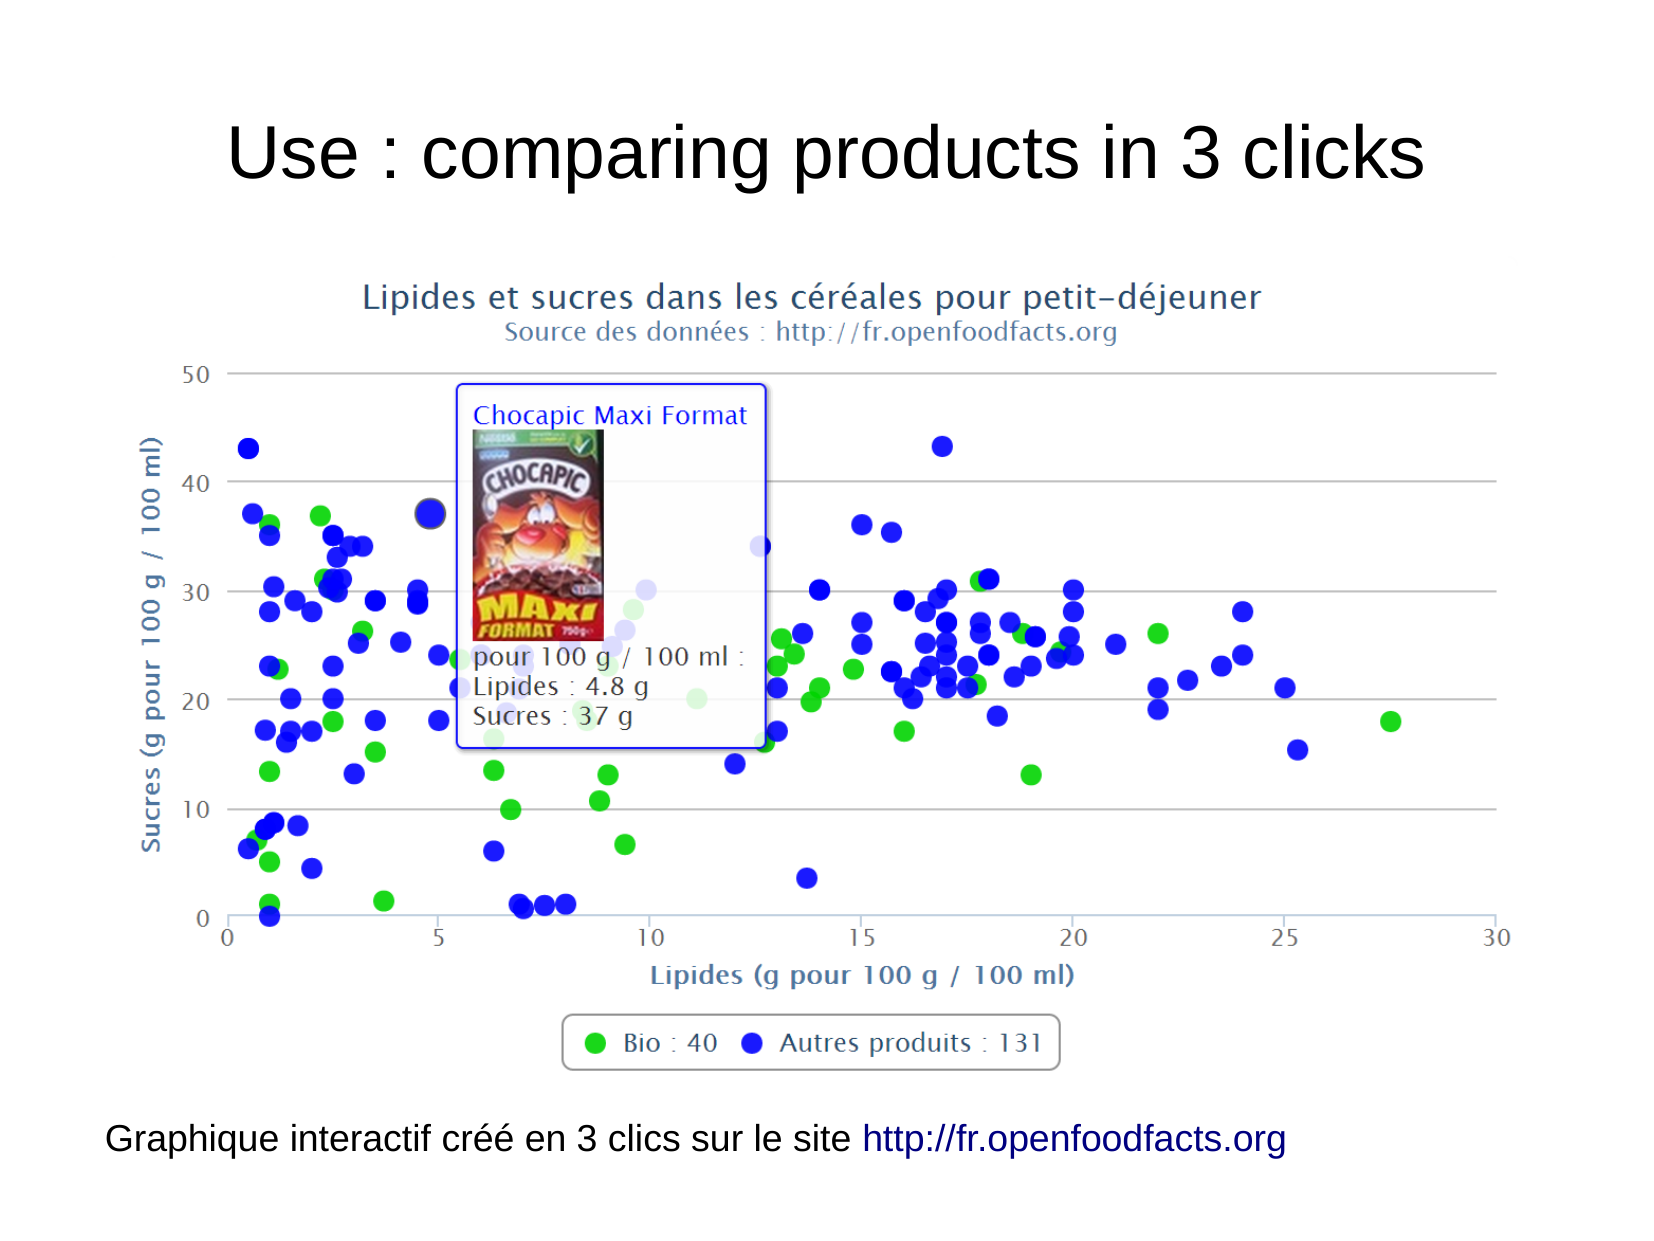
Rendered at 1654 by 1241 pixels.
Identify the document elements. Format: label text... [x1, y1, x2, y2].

text_box Graphique interactif créé en 3 clics sur le site http://fr.openfoodfacts.org [90, 1110, 1606, 1167]
picture [112, 256, 1541, 1075]
title Use : comparing products in 3 clicks [82, 49, 1571, 257]
